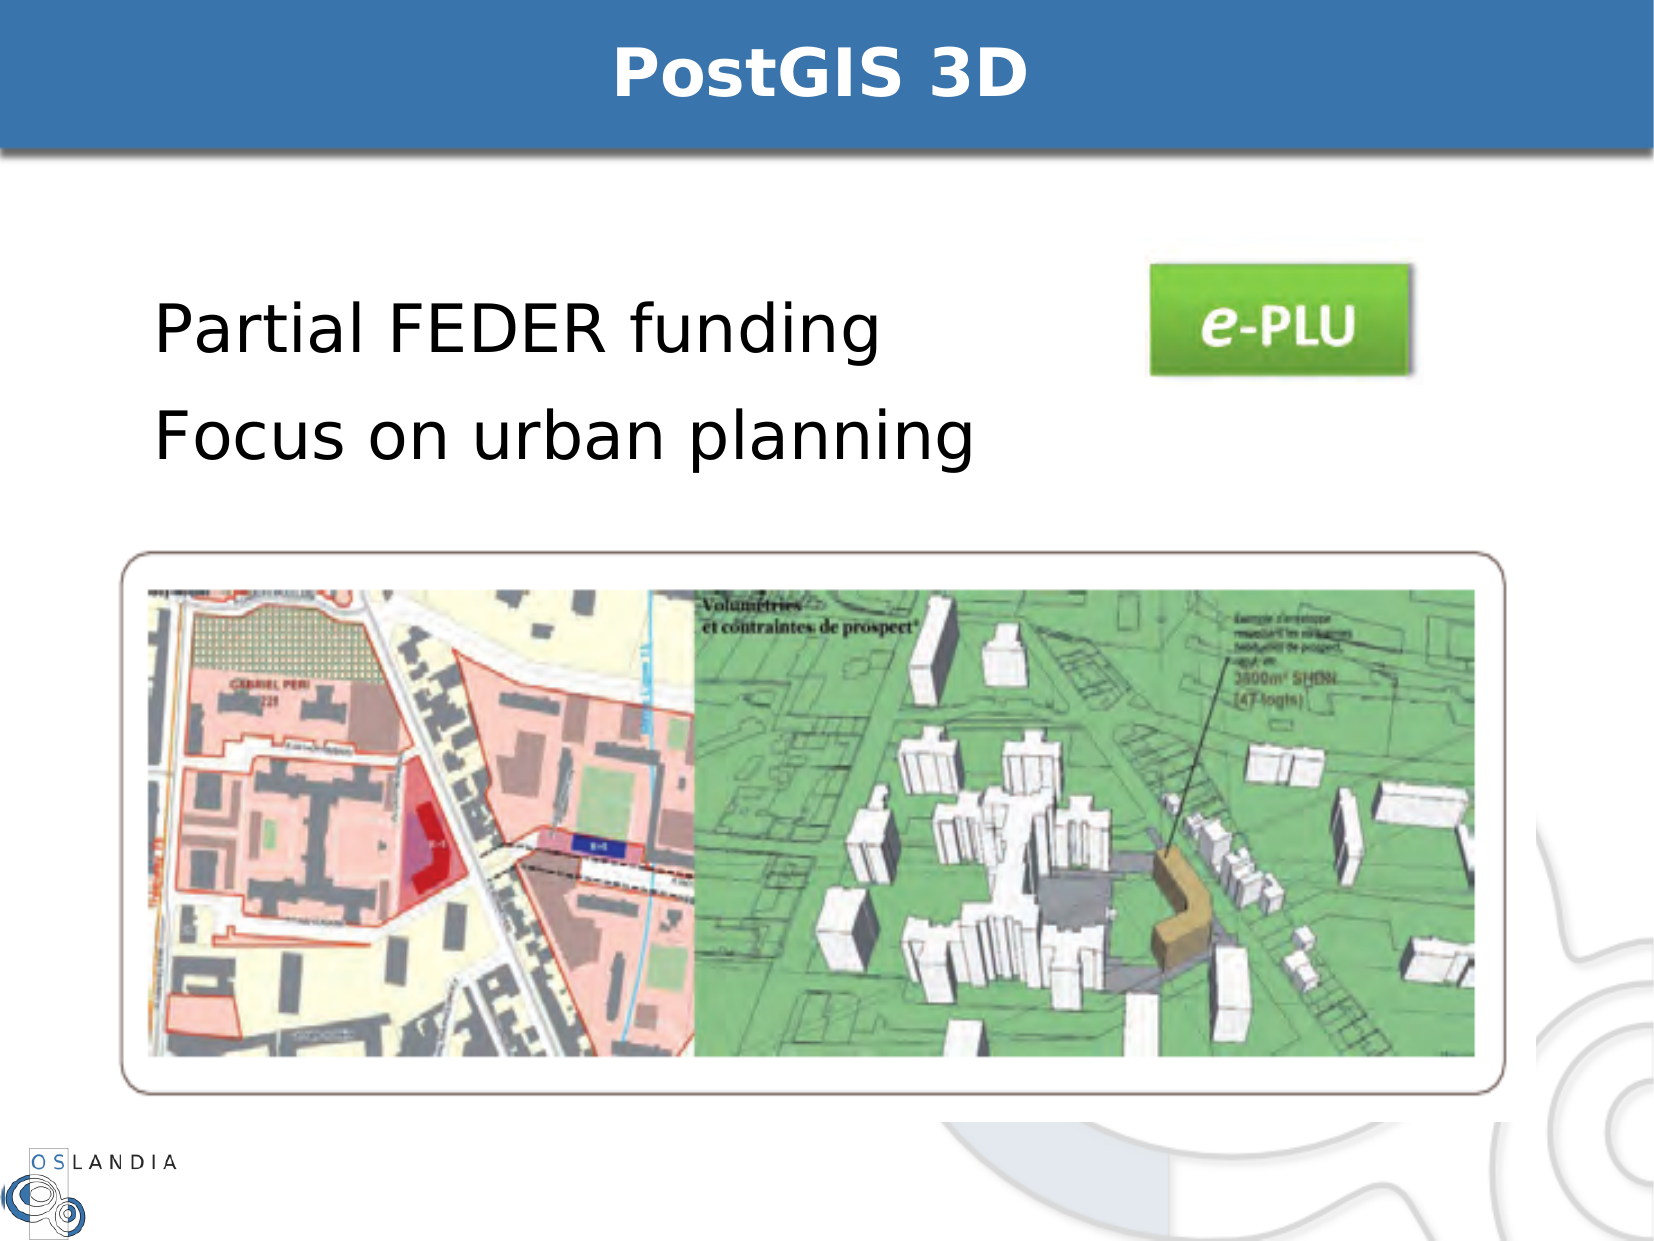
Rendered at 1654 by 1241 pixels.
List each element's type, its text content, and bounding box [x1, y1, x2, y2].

list Partial FEDER funding Focus on urban planning [82, 290, 1571, 1109]
picture [0, 0, 1654, 1241]
title PostGIS 3D [76, 0, 1565, 148]
